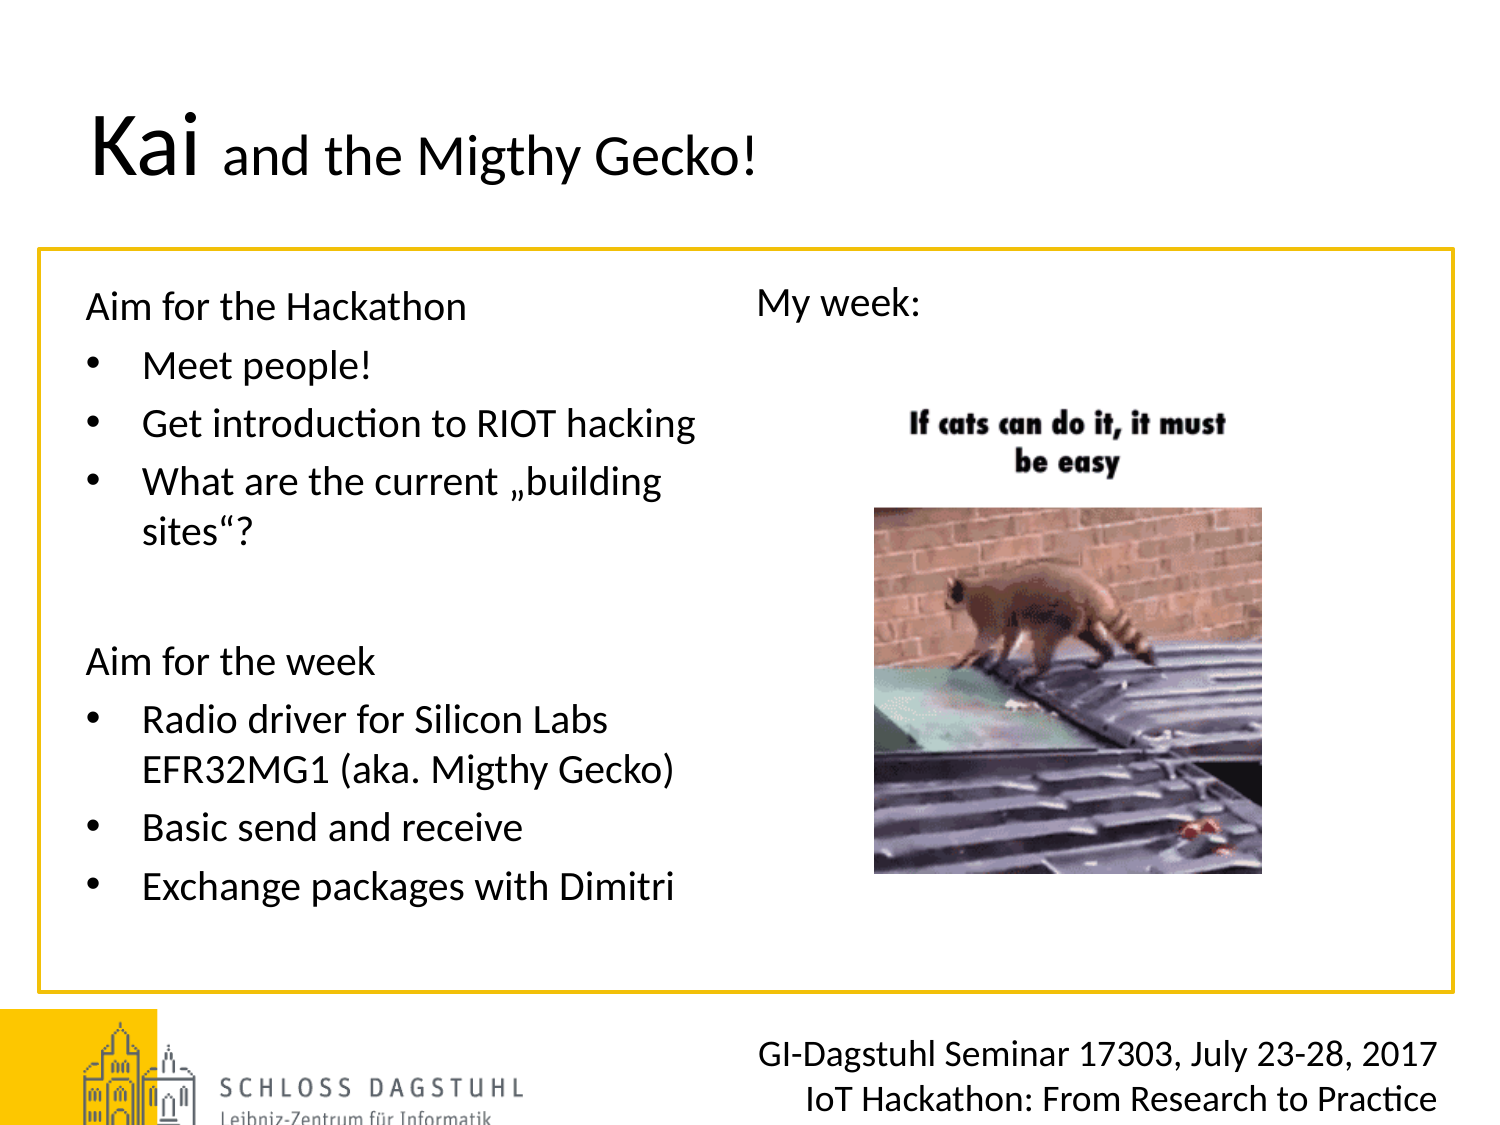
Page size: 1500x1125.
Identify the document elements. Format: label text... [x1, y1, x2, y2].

picture [874, 378, 1262, 875]
text_box Aim for the week Radio driver for Silicon Labs EFR32MG1 (aka. Migthy Gecko) Basic send and receive Exchange packages with Dimitri [70, 625, 752, 969]
title Kai and the Migthy Gecko! [75, 45, 856, 233]
text_box GI-Dagstuhl Seminar 17303, July 23-28, 2017 IoT Hackathon: From Research to Practice [559, 1021, 1454, 1125]
text_box Aim for the Hackathon Meet people! Get introduction to RIOT hacking What are the current „building sites“? [70, 271, 752, 615]
text_box My week: [741, 266, 1424, 809]
picture [0, 1009, 523, 1125]
